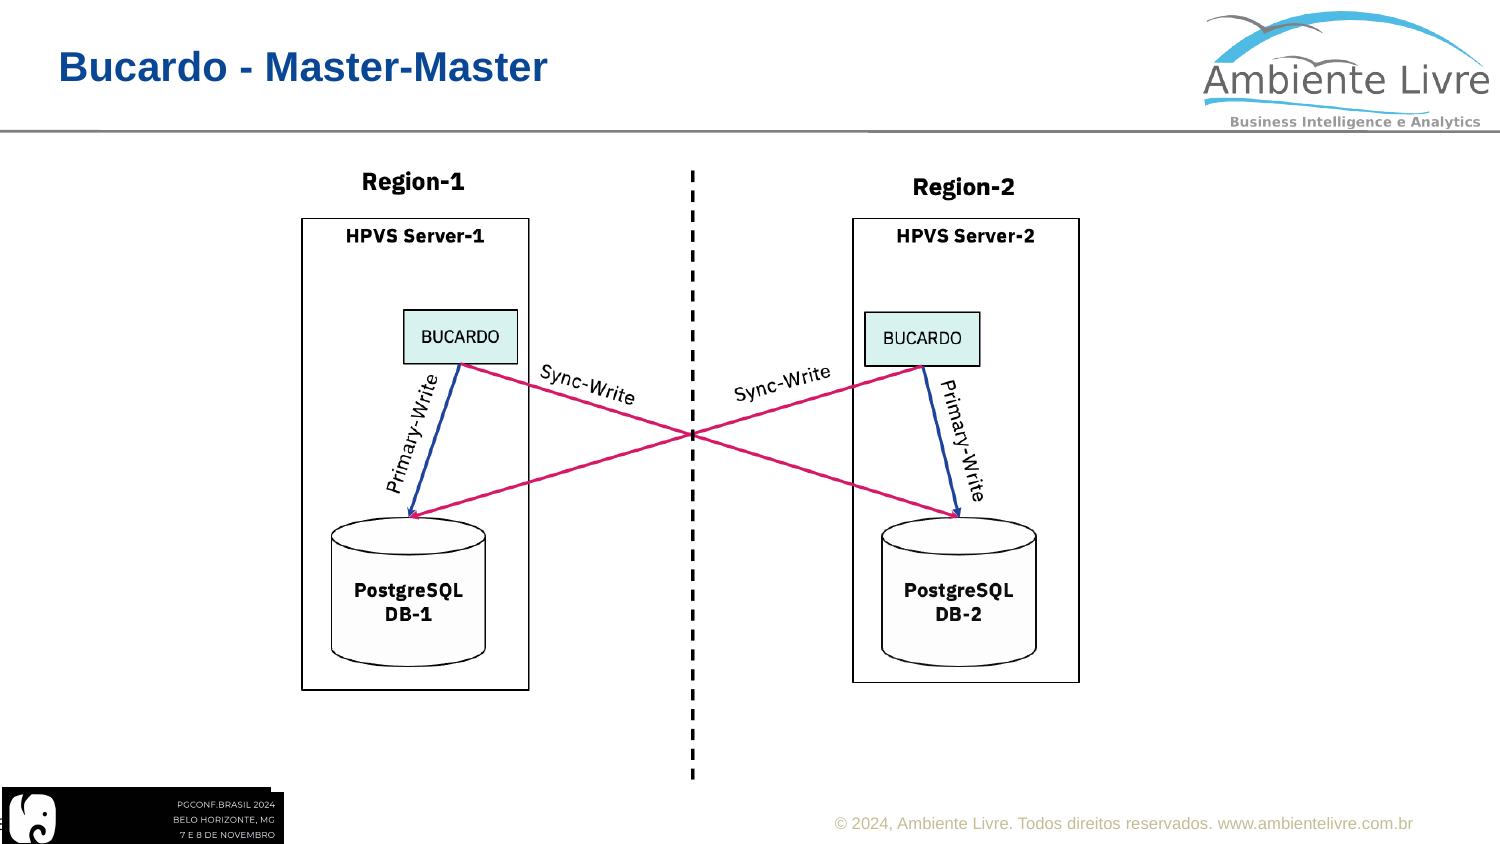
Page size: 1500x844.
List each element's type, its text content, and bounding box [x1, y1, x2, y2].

picture [1203, 11, 1489, 129]
picture [2, 146, 1313, 844]
title Bucardo - Master-Master [43, 8, 1127, 129]
